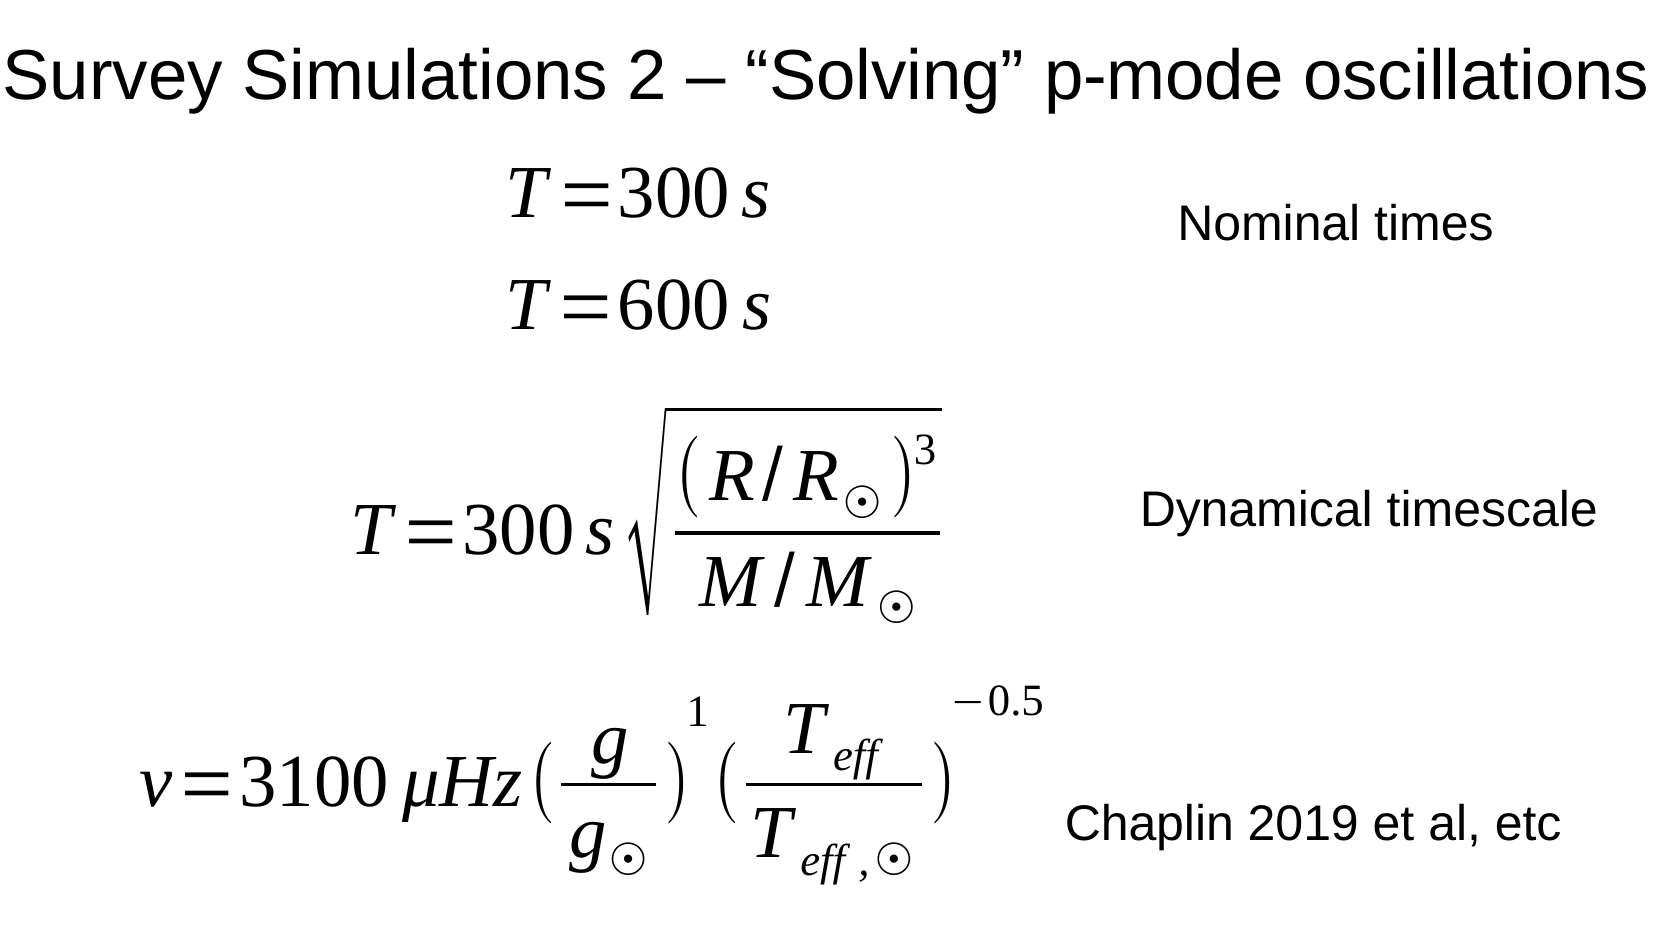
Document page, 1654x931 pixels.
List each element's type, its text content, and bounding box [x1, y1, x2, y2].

title Survey Simulations 2 – “Solving” p-mode oscillations [0, 0, 1654, 151]
chart [343, 404, 950, 634]
chart [499, 150, 779, 233]
chart [130, 675, 1051, 885]
chart [499, 262, 779, 346]
text_box Nominal times [1162, 187, 1576, 314]
text_box Dynamical timescale [1125, 473, 1613, 601]
text_box Chaplin 2019 et al, etc [1050, 787, 1651, 877]
